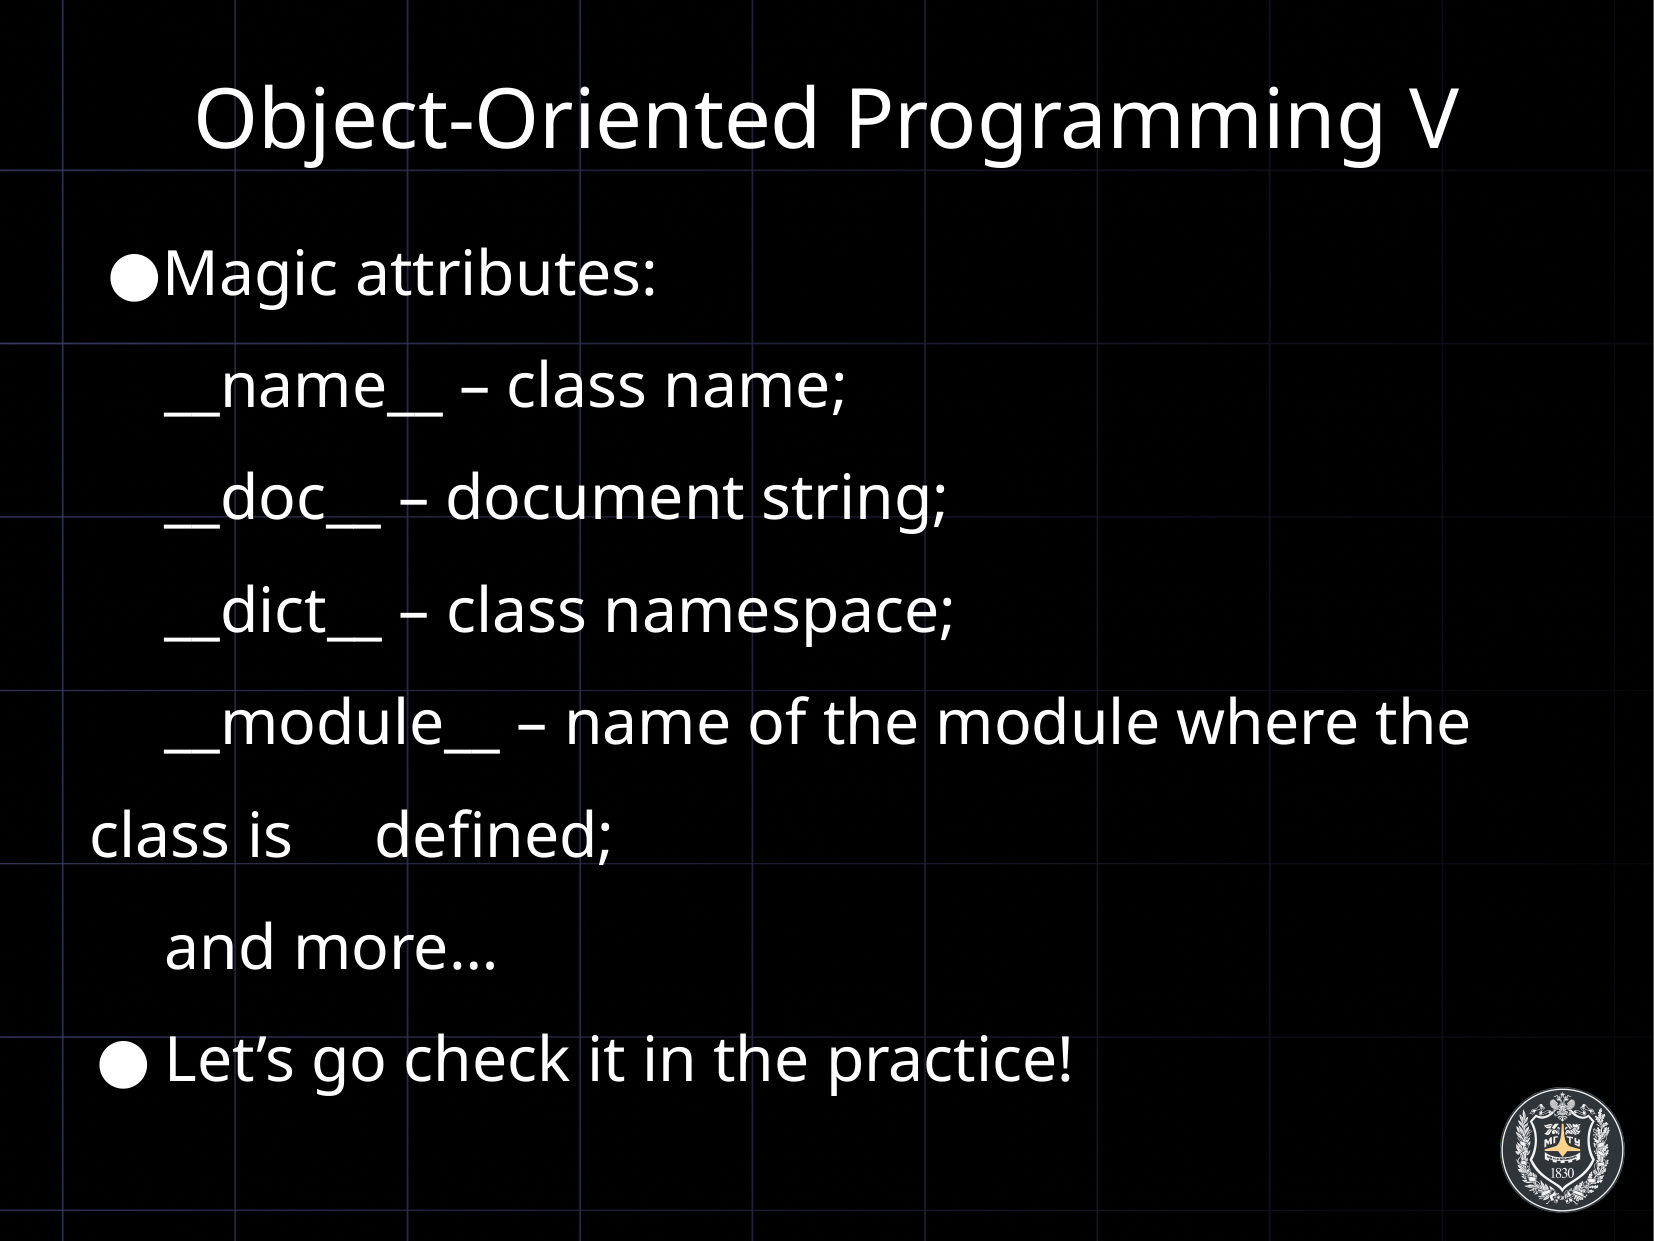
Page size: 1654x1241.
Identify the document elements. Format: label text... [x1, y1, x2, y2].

text_box Magic attributes: __name__ – class name; __doc__ – document string; __dict__ – class namespace; __module__ – name of the module where the class is defined; and more… Let’s go check it in the practice! [74, 187, 1575, 1241]
text_box Object-Oriented Programming V [82, 37, 1571, 187]
picture [0, 0, 1654, 1241]
